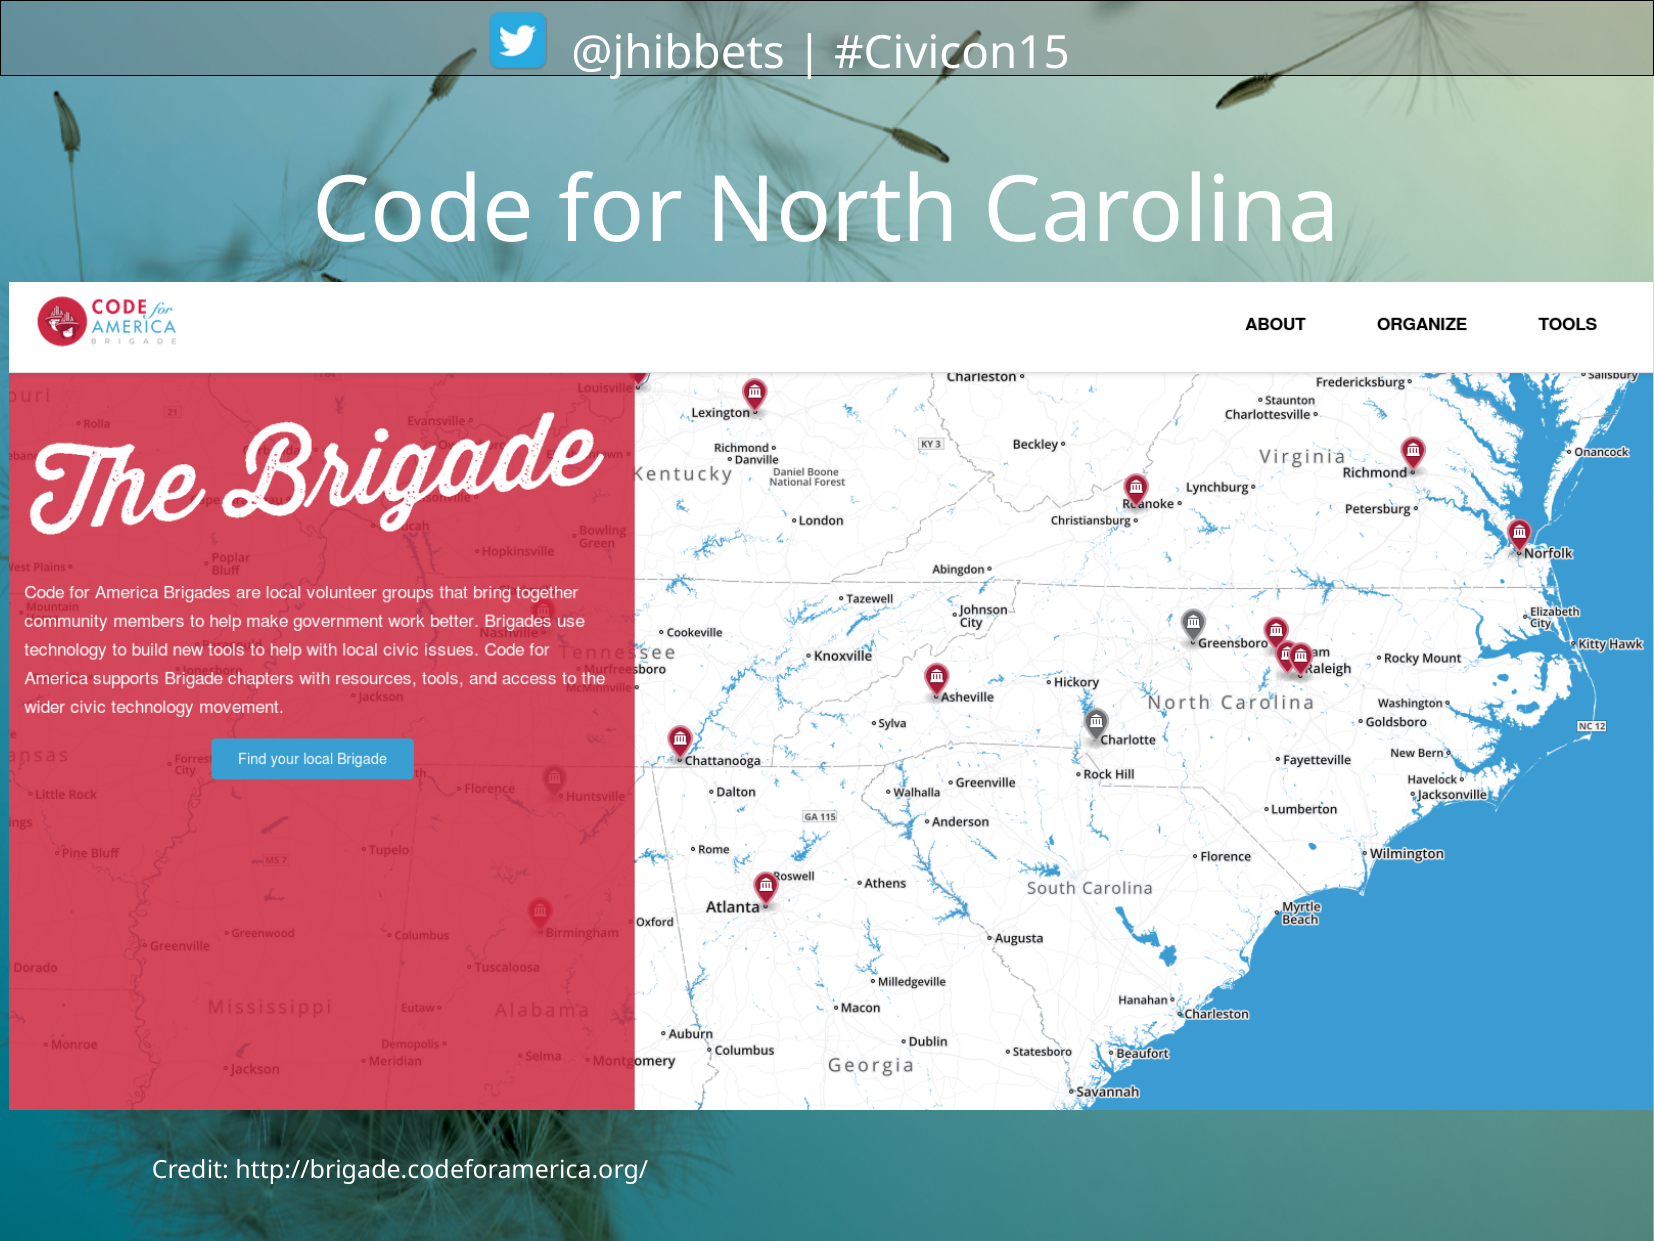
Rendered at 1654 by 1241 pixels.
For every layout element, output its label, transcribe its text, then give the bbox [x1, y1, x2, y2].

picture [488, 11, 549, 72]
title Code for North Carolina [82, 102, 1571, 282]
picture [0, 76, 1654, 1241]
text_box Credit: http://brigade.codeforamerica.org/ [137, 1144, 671, 1185]
